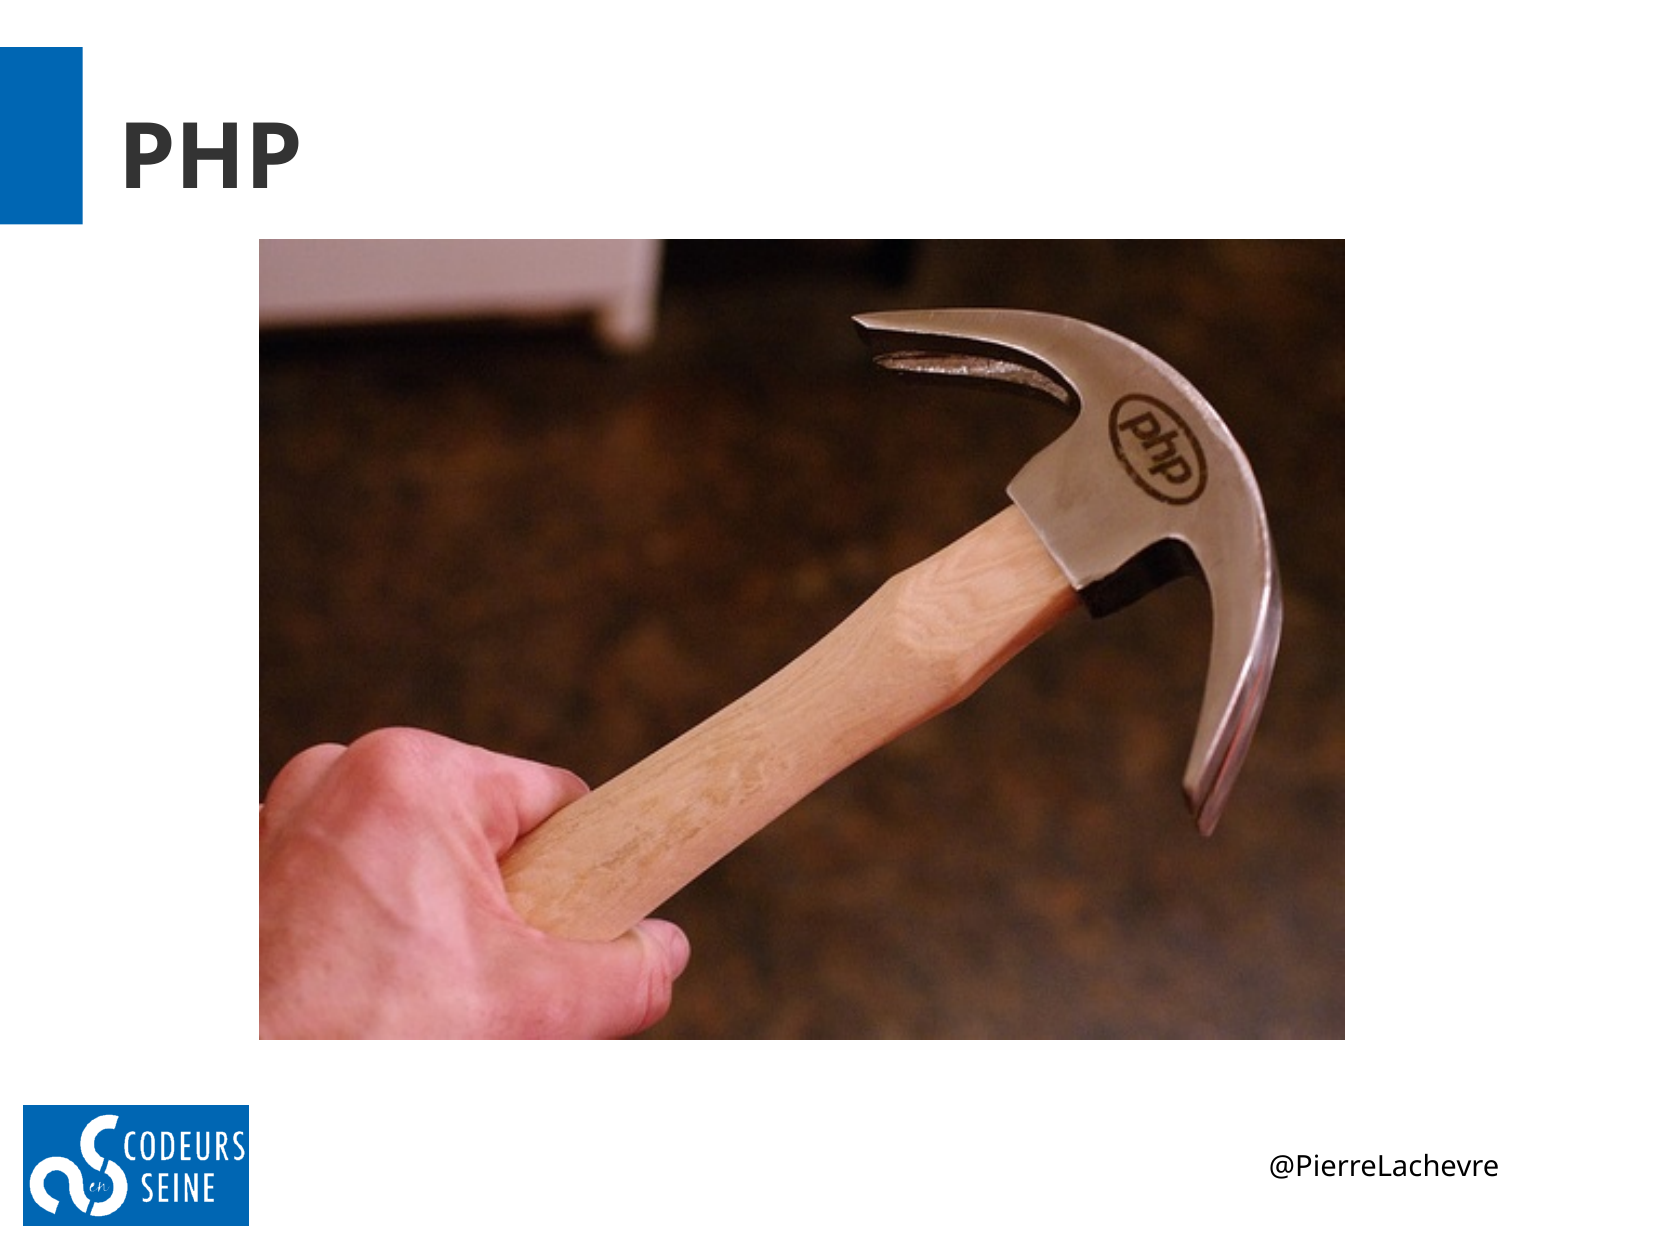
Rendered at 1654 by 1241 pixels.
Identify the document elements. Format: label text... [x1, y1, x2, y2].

picture [259, 239, 1345, 1040]
title PHP [118, 49, 1571, 257]
picture [23, 1105, 249, 1226]
